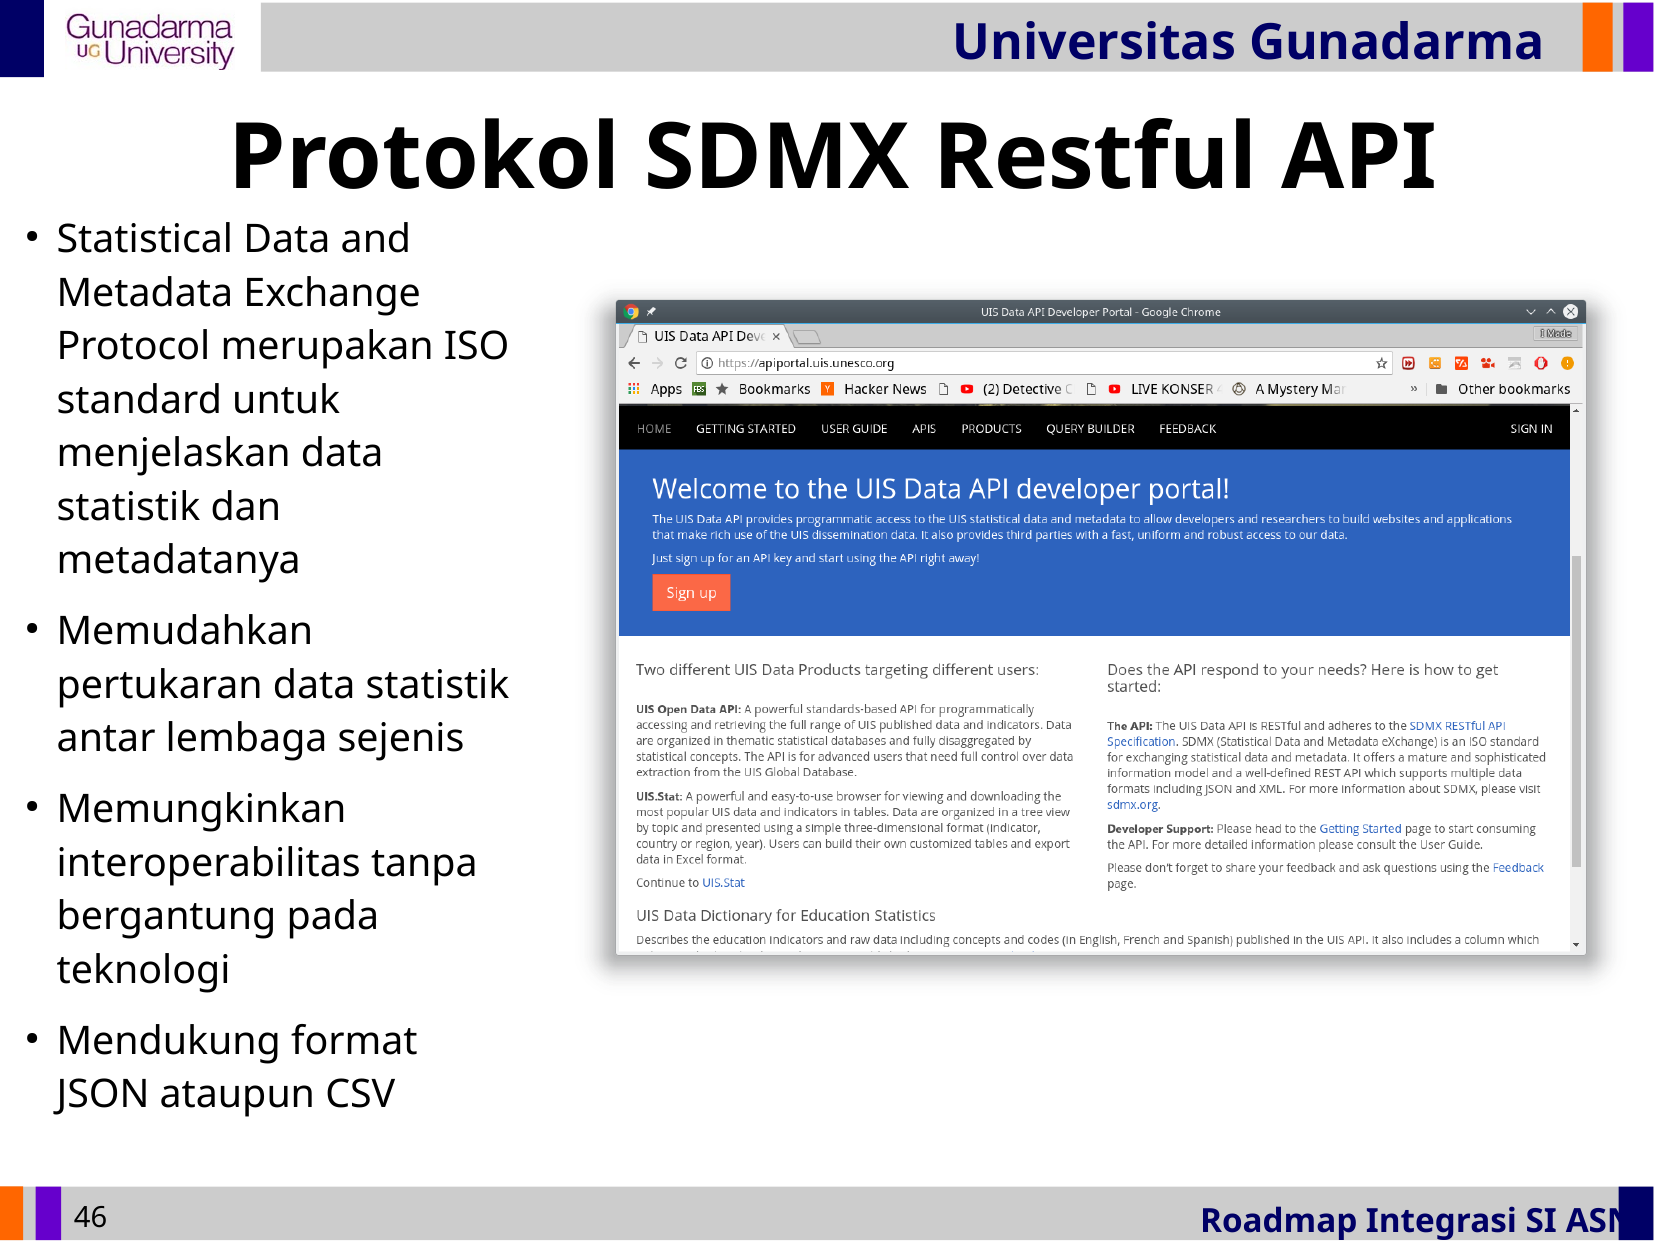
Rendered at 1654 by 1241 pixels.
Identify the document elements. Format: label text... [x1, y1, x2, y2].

title Protokol SDMX Restful API [77, 90, 1591, 217]
list Statistical Data and Metadata Exchange Protocol merupakan ISO standard untuk menjelaskan data statistik dan metadatanya Memudahkan pertukaran data statistik antar lembaga sejenis Memungkinkan interoperabilitas tanpa bergantung pada teknologi Mendukung format JSON ataupun CSV [14, 210, 511, 1171]
picture [65, 0, 235, 70]
picture [565, 269, 1636, 1006]
